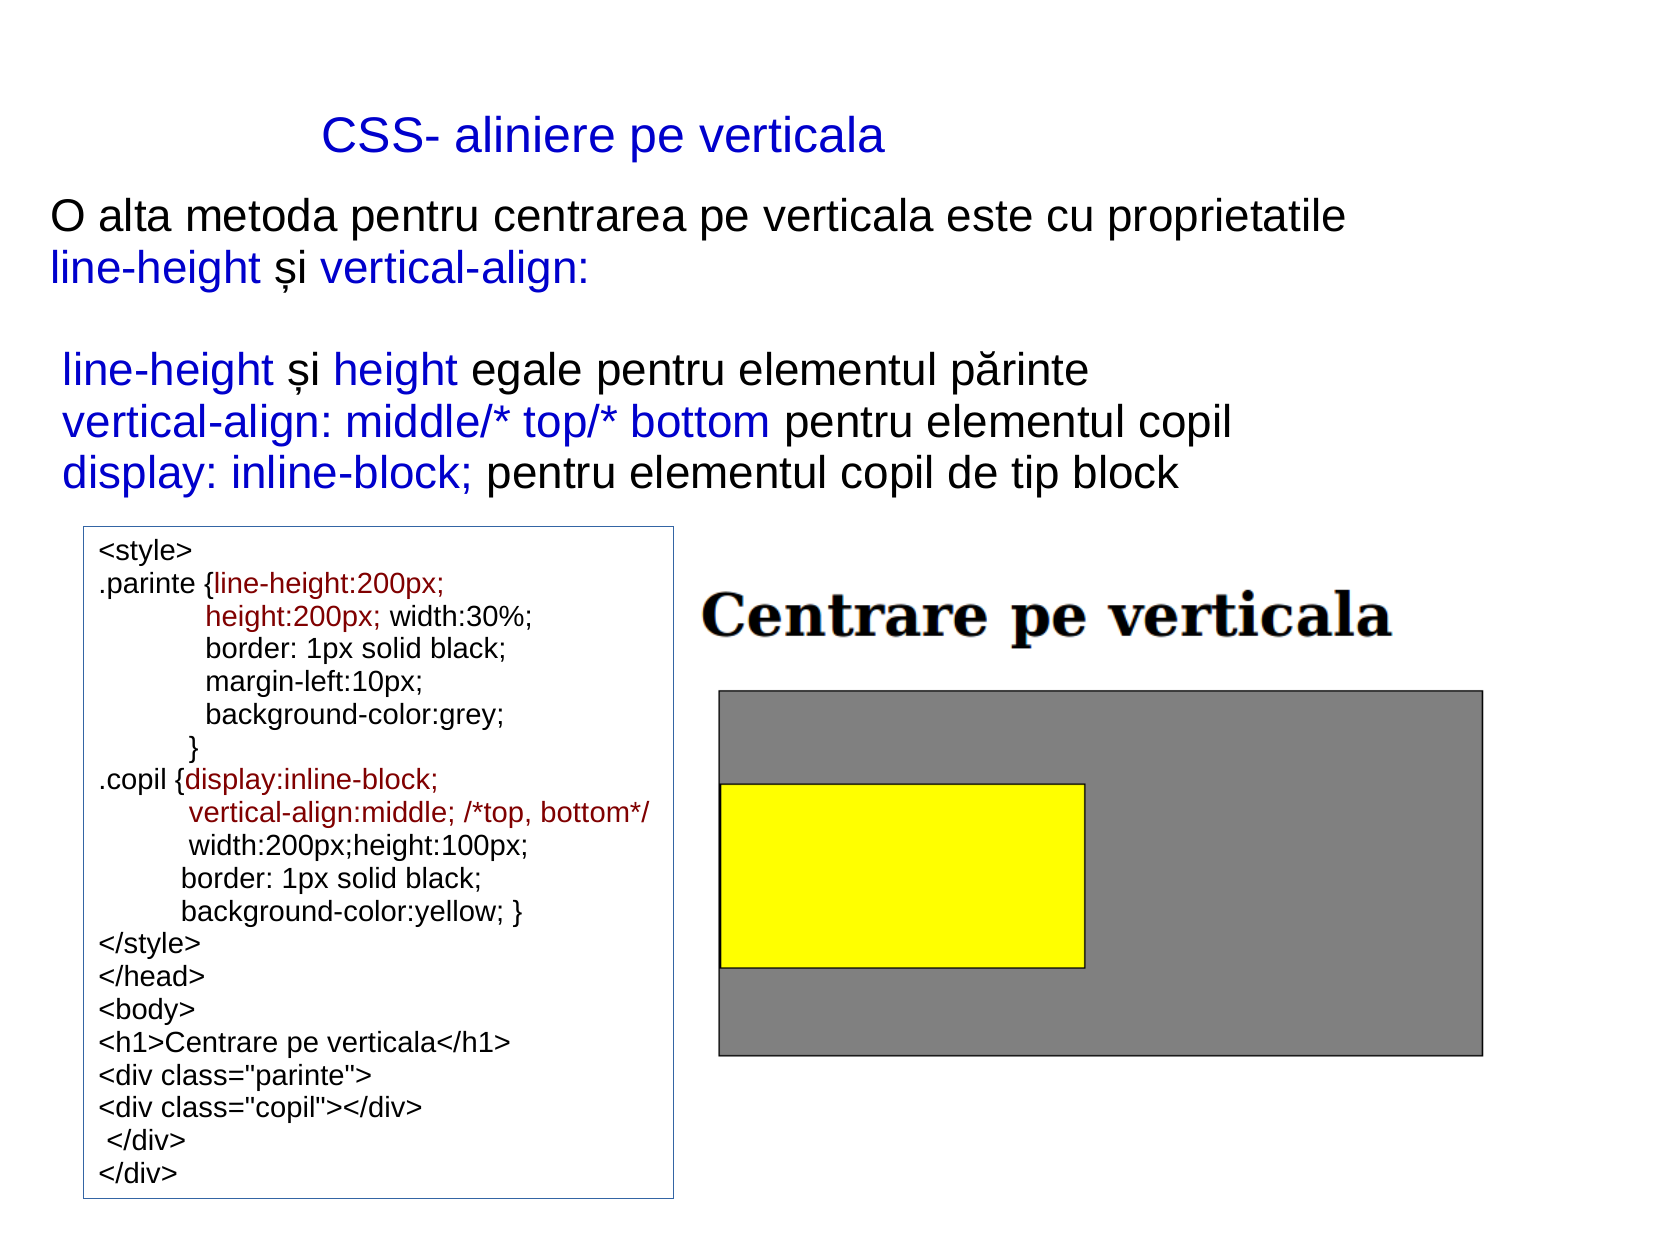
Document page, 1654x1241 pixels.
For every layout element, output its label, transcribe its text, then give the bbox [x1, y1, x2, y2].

text_box <style> .parinte {line-height:200px; height:200px; width:30%; border: 1px solid black; margin-left:10px; background-color:grey; } .copil {display:inline-block; vertical-align:middle; /*top, bottom*/ width:200px;height:100px; border: 1px solid black; background-color:yellow; } </style> </head> <body> <h1>Centrare pe verticala</h1> <div class="parinte"> <div class="copil"></div> </div> </div> [83, 526, 674, 1199]
picture [695, 565, 1507, 1111]
text_box CSS- aliniere pe verticala [307, 100, 1075, 171]
text_box O alta metoda pentru centrarea pe verticala este cu proprietatile line-height și vertical-align: line-height și height egale pentru elementul părinte vertical-align: middle/* top/* bottom pentru elementul copil display: inline-block; pentru elementul copil de tip block [35, 183, 1363, 557]
